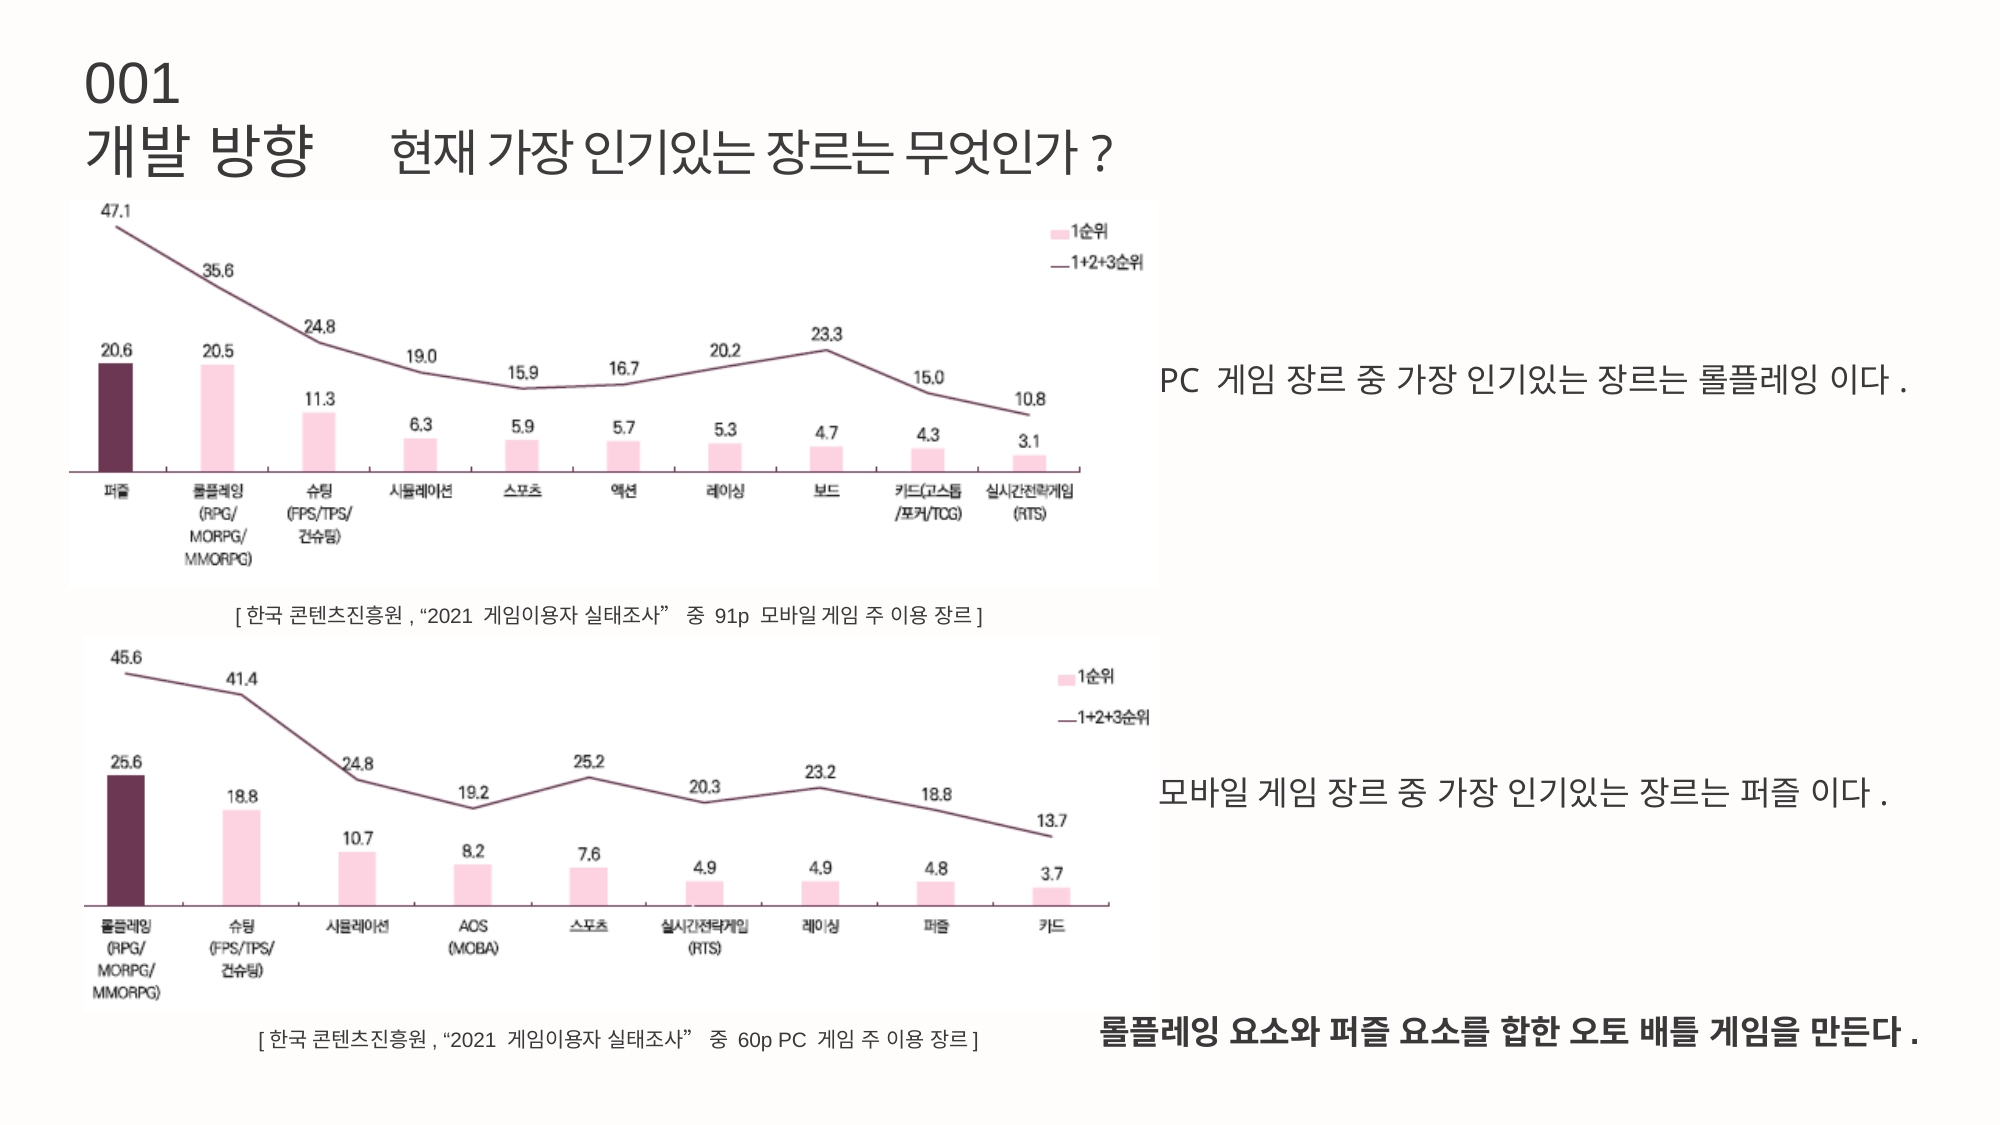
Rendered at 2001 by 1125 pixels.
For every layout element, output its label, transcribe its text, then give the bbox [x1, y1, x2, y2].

picture [84, 636, 1160, 1012]
text_box 롤플레잉 요소와 퍼즐 요소를 합한 오토 배틀 게임을 만든다. [1084, 1003, 2000, 1060]
text_box [한국 콘텐츠진흥원, “2021 게임이용자 실태조사” 중 60p PC 게임 주 이용 장르] [243, 1018, 1000, 1060]
text_box PC 게임 장르 중 가장 인기있는 장르는 롤플레잉 이다. [1159, 351, 2000, 407]
text_box 001 개발 방향 [69, 37, 369, 199]
text_box [한국 콘텐츠진흥원, “2021 게임이용자 실태조사” 중 91p 모바일 게임 주 이용 장르] [220, 594, 1009, 636]
picture [69, 199, 1159, 590]
text_box 현재 가장 인기있는 장르는 무엇인가? [374, 113, 1194, 190]
text_box 모바일 게임 장르 중 가장 인기있는 장르는 퍼즐 이다. [1143, 764, 2000, 821]
